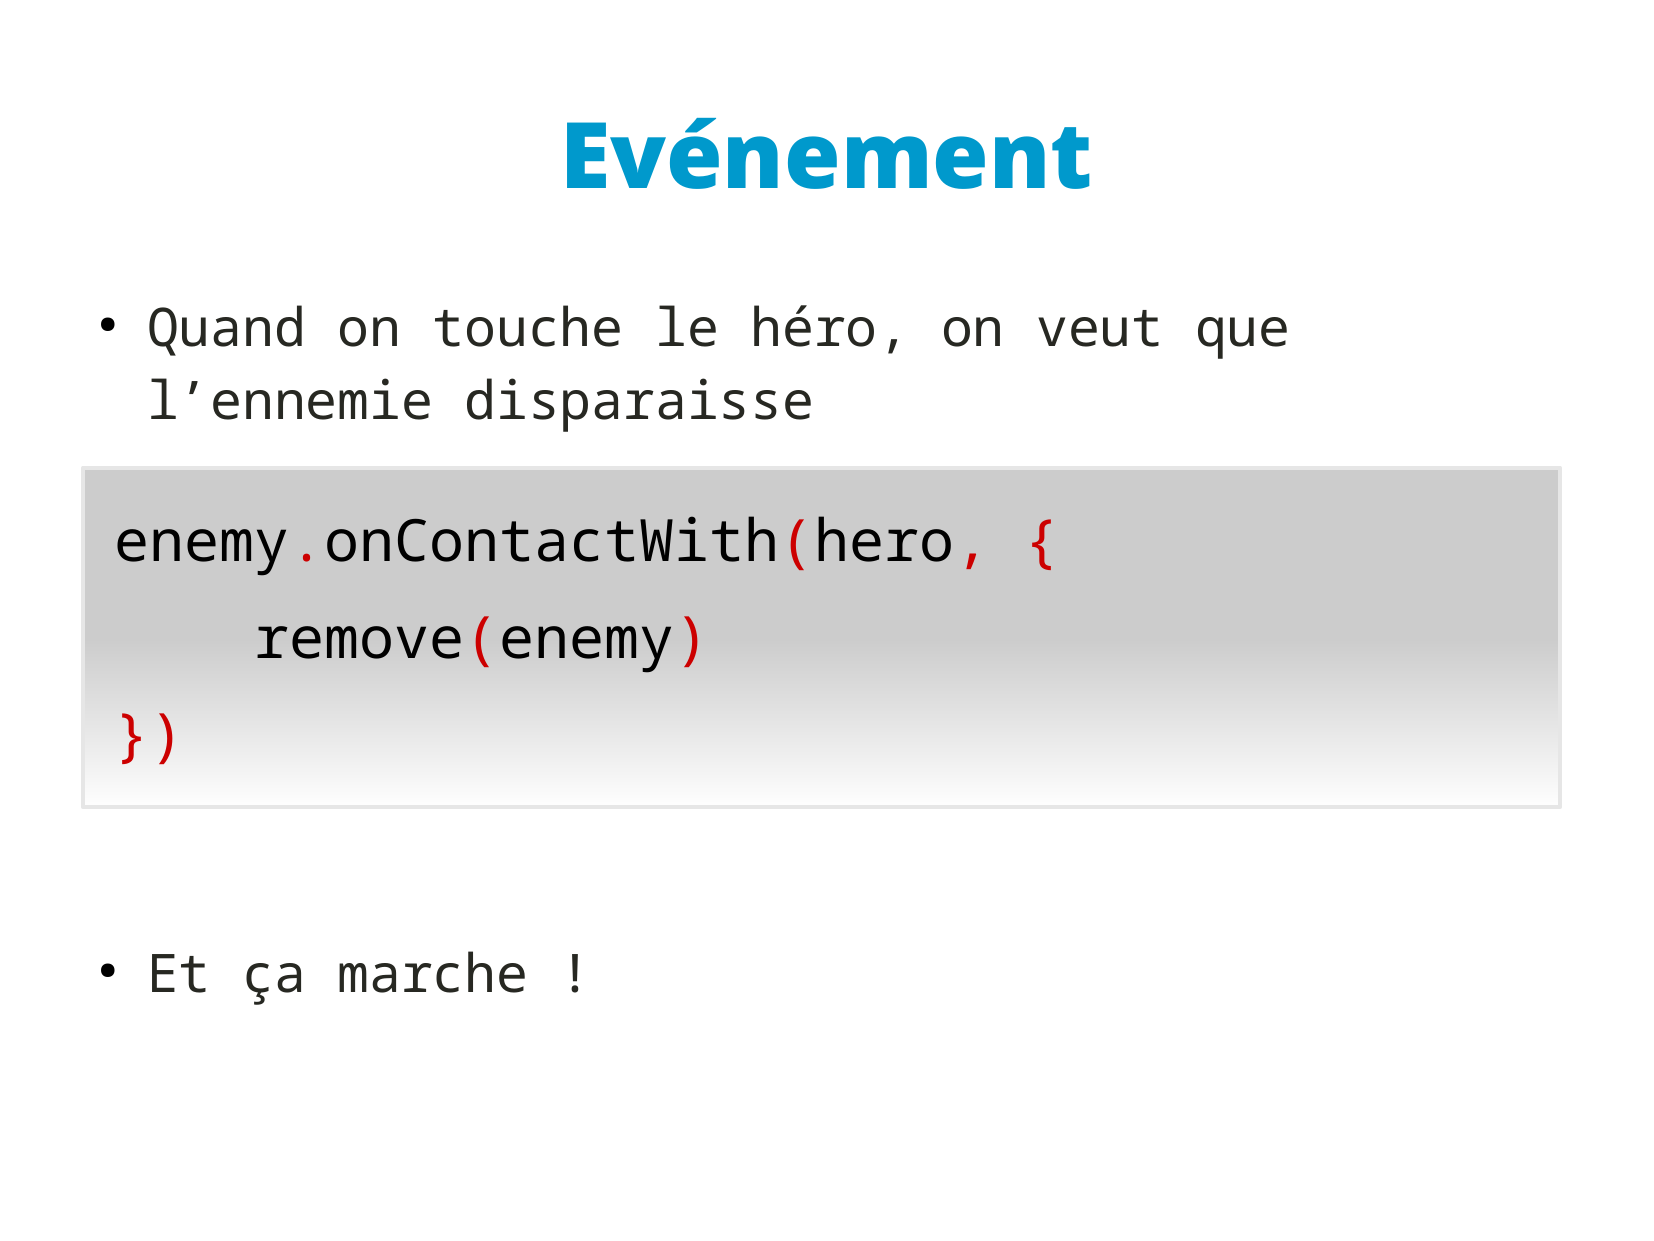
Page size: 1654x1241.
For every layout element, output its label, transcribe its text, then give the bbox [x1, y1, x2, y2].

title Evénement [82, 49, 1571, 257]
list enemy.onContactWith(hero, { remove(enemy) }) [82, 467, 1561, 808]
list Quand on touche le héro, on veut que l’ennemie disparaisse Et ça marche ! [82, 290, 1571, 1010]
